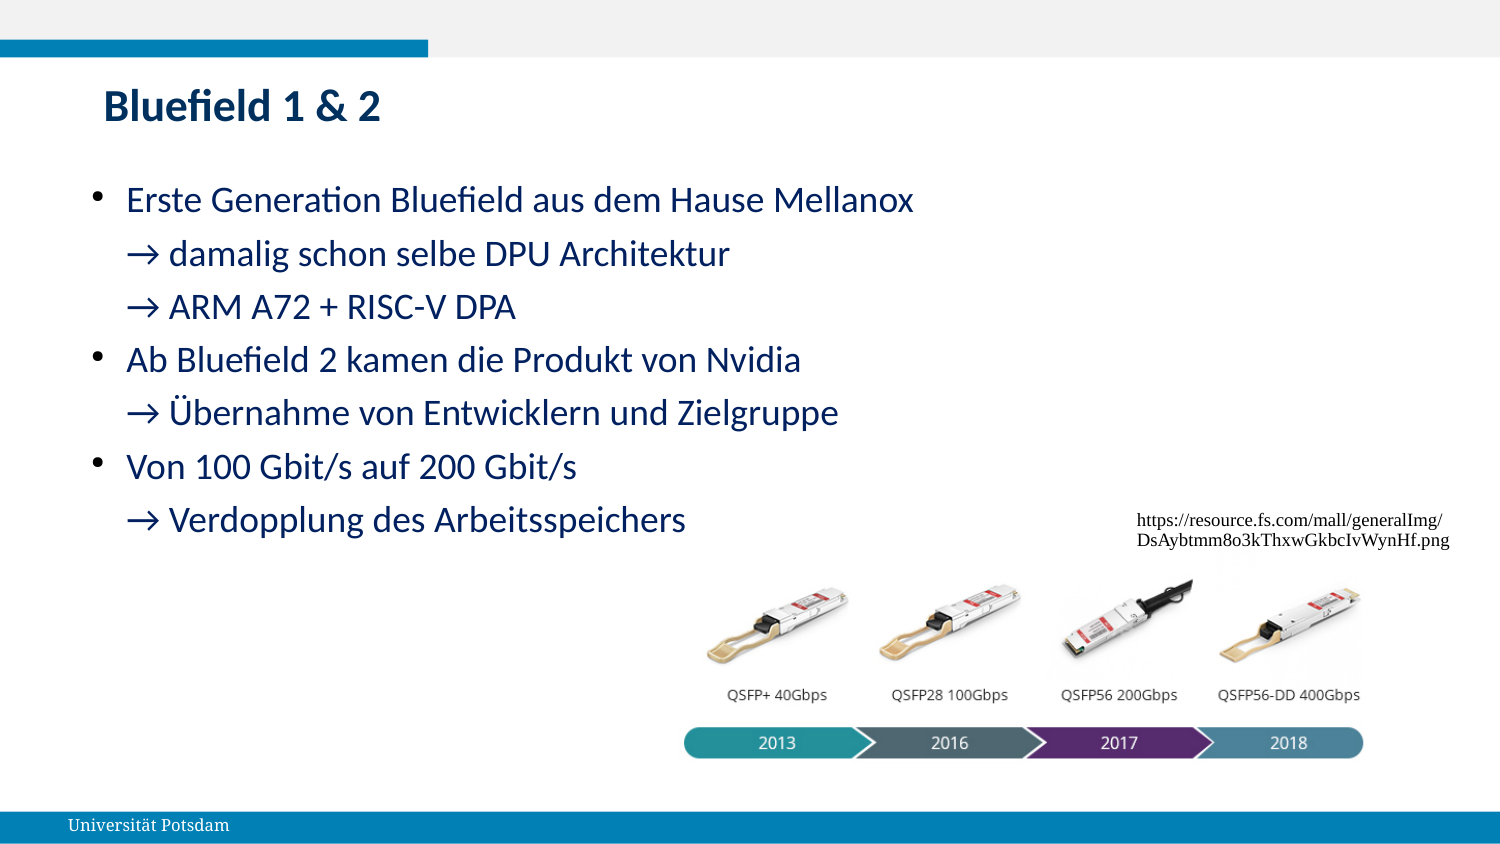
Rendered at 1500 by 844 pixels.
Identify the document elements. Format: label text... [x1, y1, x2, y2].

text_box https://resource.fs.com/mall/generalImg/DsAybtmm8o3kThxwGkbcIvWynHf.png [1122, 501, 1477, 602]
title Bluefield 1 & 2 [88, 88, 1418, 119]
text_box Erste Generation Bluefield aus dem Hause Mellanox → damalig schon selbe DPU Architektur → ARM A72 + RISC-V DPA Ab Bluefield 2 kamen die Produkt von Nvidia → Übernahme von Entwicklern und Zielgruppe Von 100 Gbit/s auf 200 Gbit/s → Verdopplung des Arbeitsspeichers [76, 167, 1418, 561]
picture [620, 539, 1447, 798]
